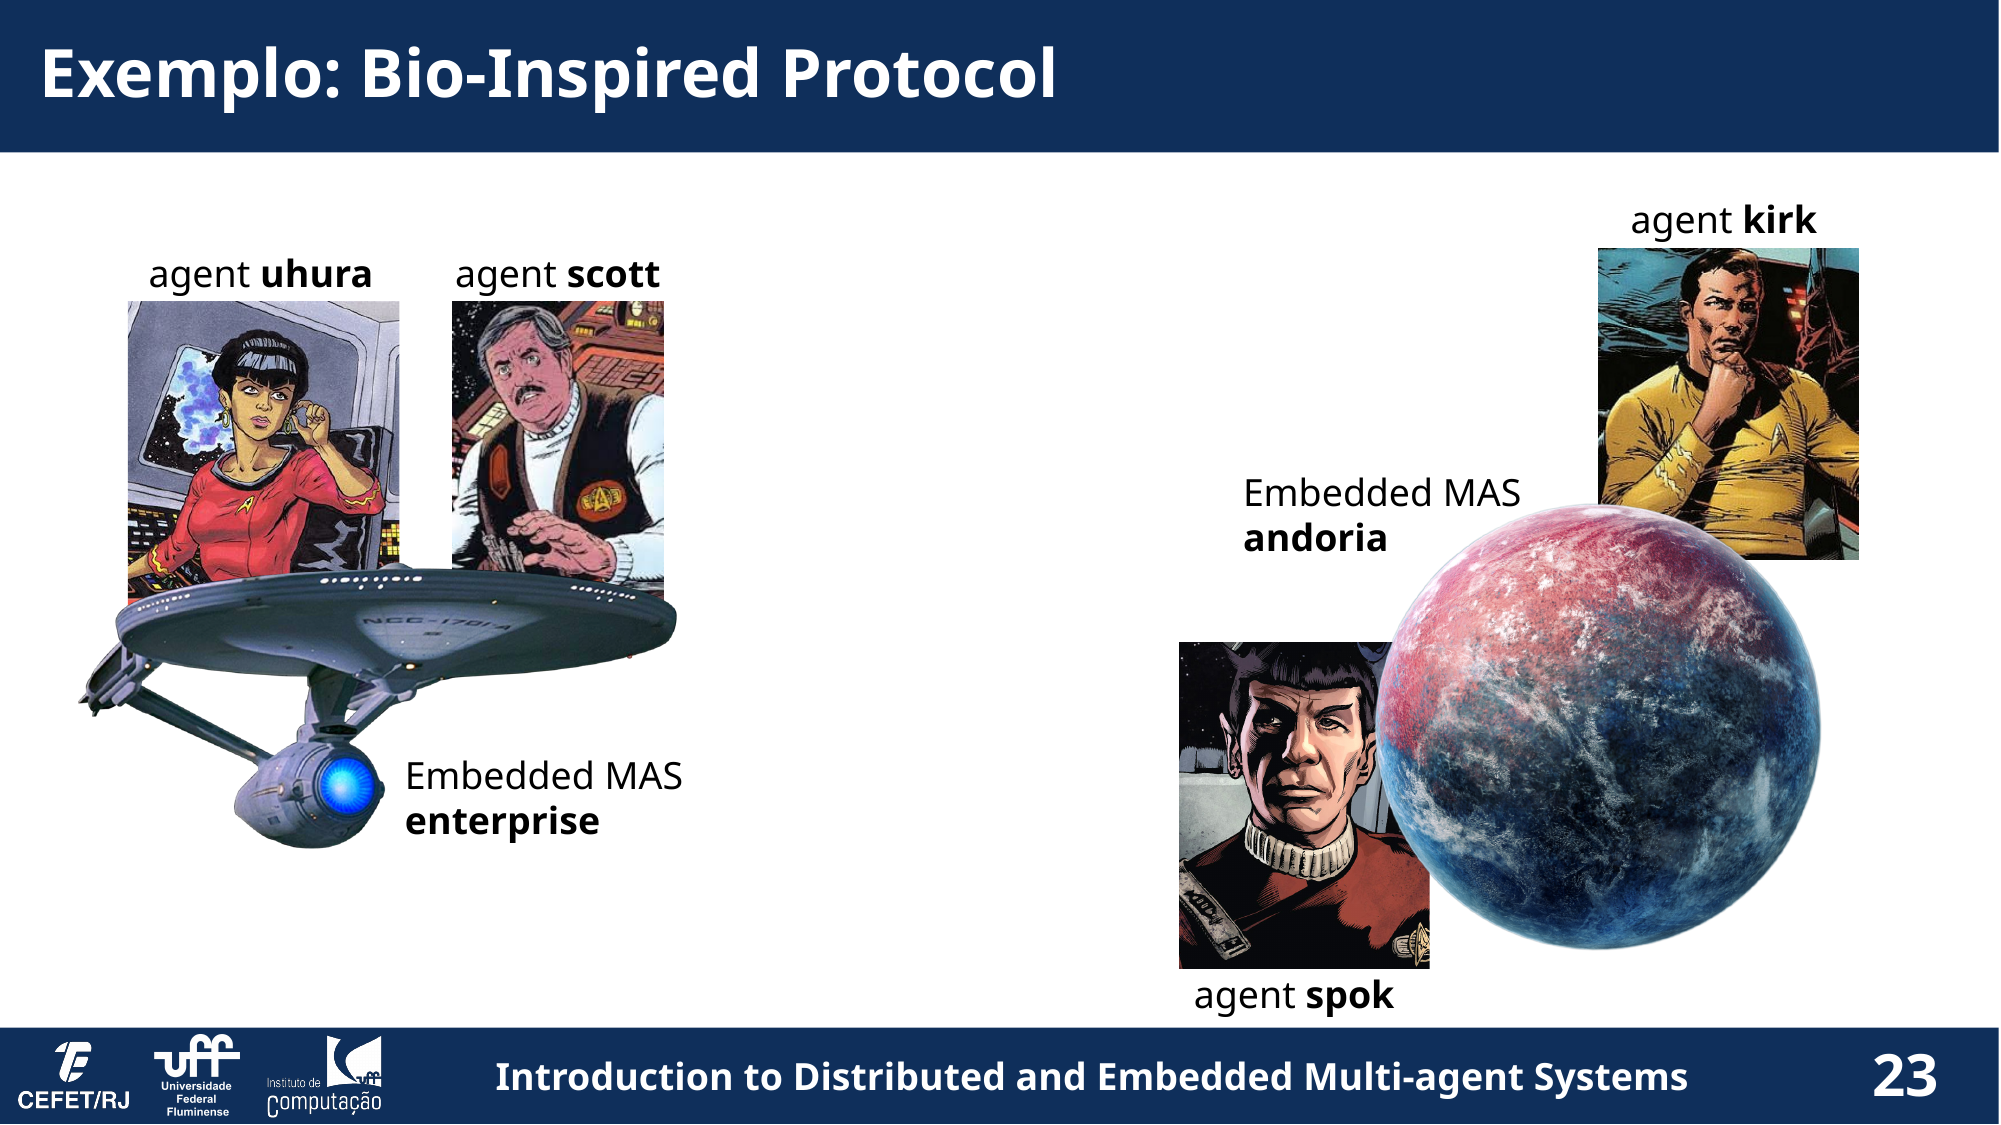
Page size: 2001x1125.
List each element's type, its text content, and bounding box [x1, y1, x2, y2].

picture [153, 1033, 241, 1121]
text_box Embedded MAS enterprise [390, 745, 728, 850]
picture [1179, 248, 1859, 963]
text_box agent uhura [133, 242, 436, 303]
picture [265, 1033, 383, 1118]
text_box Exemplo: Bio-Inspired Protocol [25, 23, 1999, 119]
picture [77, 301, 677, 849]
text_box agent scott [440, 242, 702, 303]
text_box Embedded MAS andoria [1228, 461, 1567, 567]
text_box agent spok [1179, 963, 1441, 1024]
picture [18, 1021, 129, 1125]
text_box agent kirk [1615, 188, 1878, 249]
